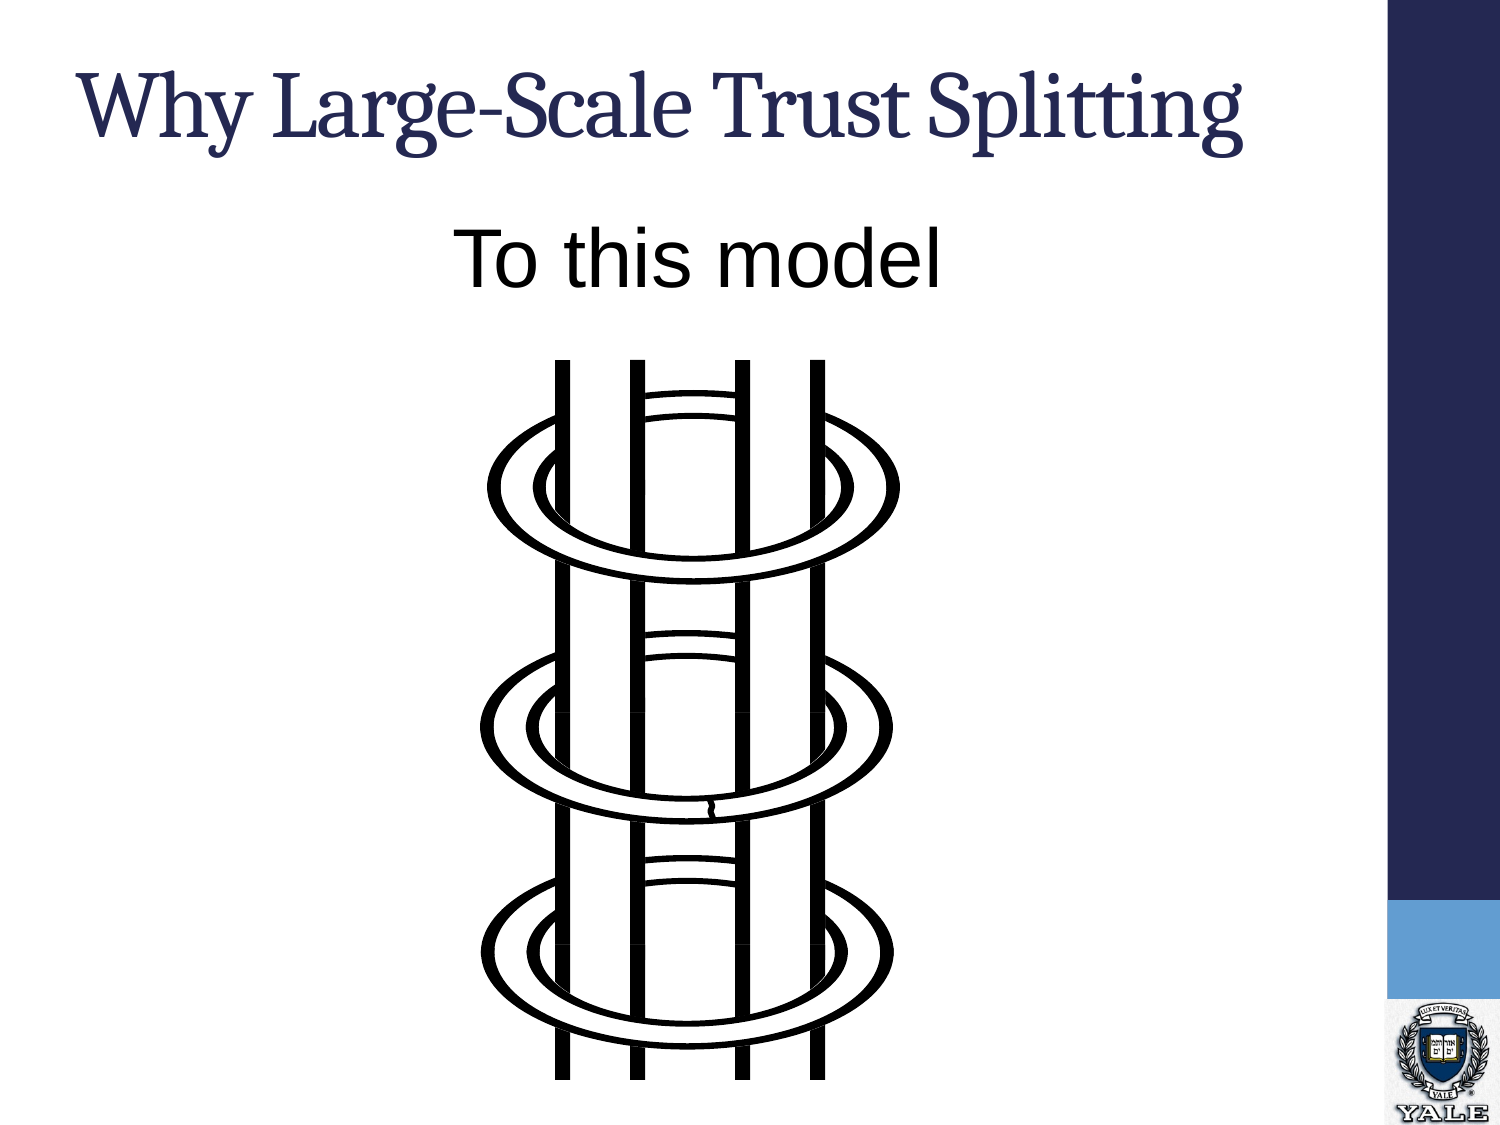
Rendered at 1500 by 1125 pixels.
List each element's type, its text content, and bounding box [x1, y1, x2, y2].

text_box To this model [435, 204, 961, 405]
title Why Large-Scale Trust Splitting [75, 12, 1325, 200]
text_box [480, 359, 900, 1080]
picture [1384, 999, 1500, 1125]
